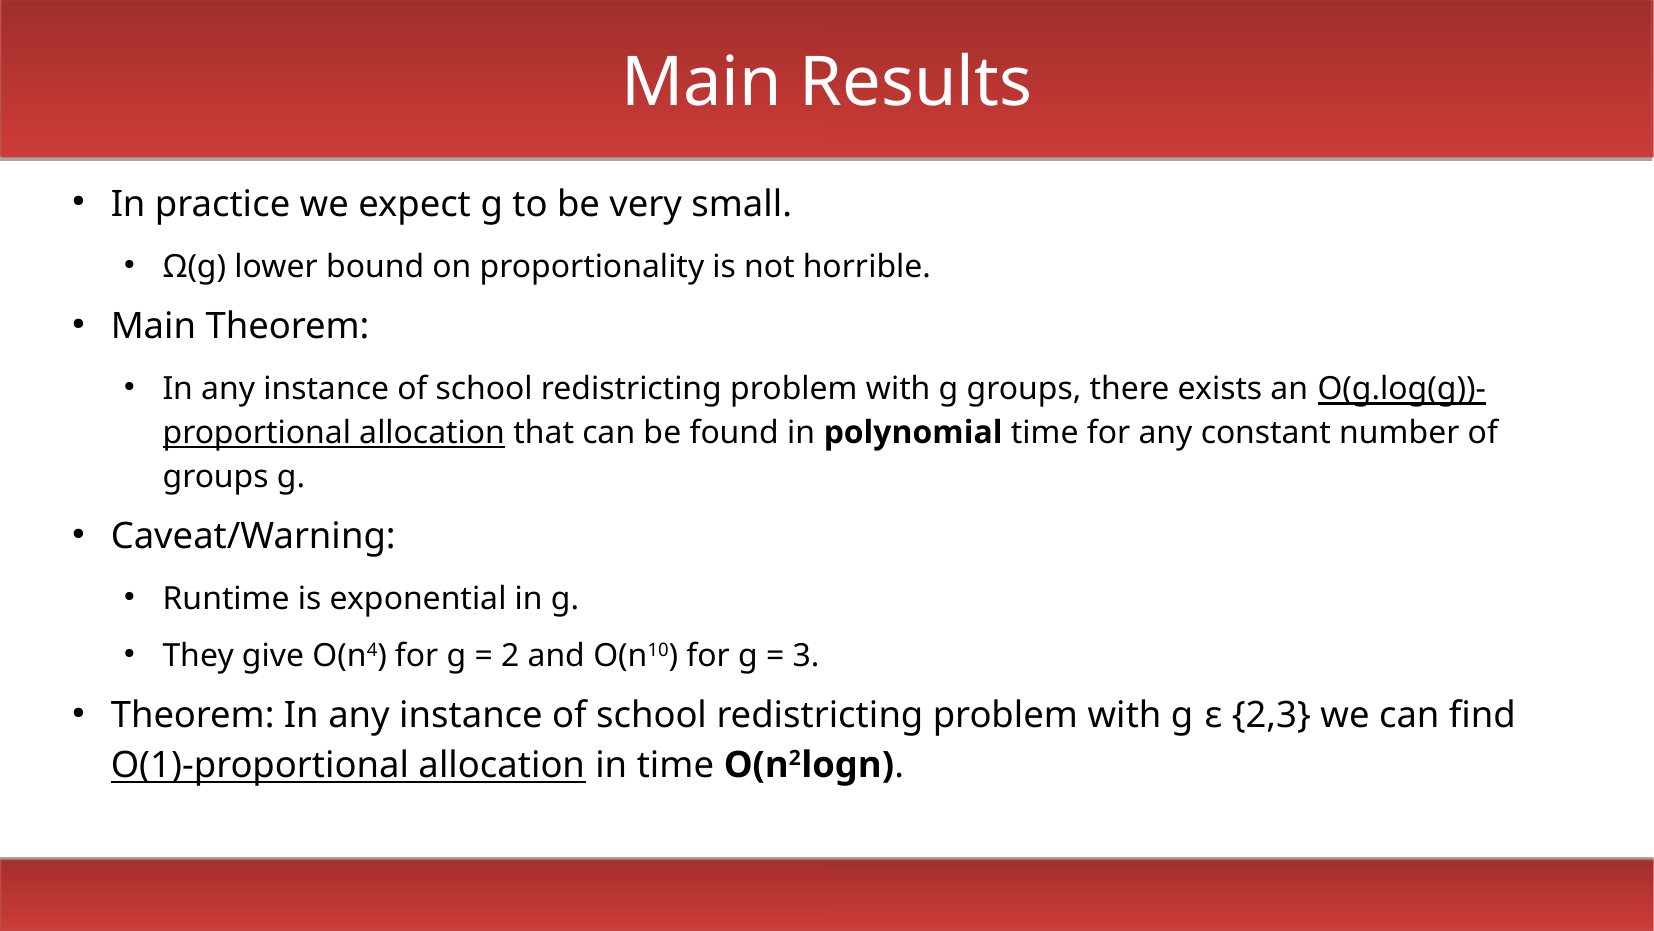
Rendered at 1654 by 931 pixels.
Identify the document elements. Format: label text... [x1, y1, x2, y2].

title Main Results [59, 23, 1595, 133]
list In practice we expect g to be very small. Ω(g) lower bound on proportionality is not horrible. Main Theorem: In any instance of school redistricting problem with g groups, there exists an O(g.log(g))-proportional allocation that can be found in polynomial time for any constant number of groups g. Caveat/Warning: Runtime is exponential in g. They give O(n4) for g = 2 and O(n10) for g = 3. Theorem: In any instance of school redistricting problem with g ε {2,3} we can find O(1)-proportional allocation in time O(n2logn). [59, 177, 1595, 792]
picture [0, 857, 1654, 931]
picture [0, 0, 1654, 161]
